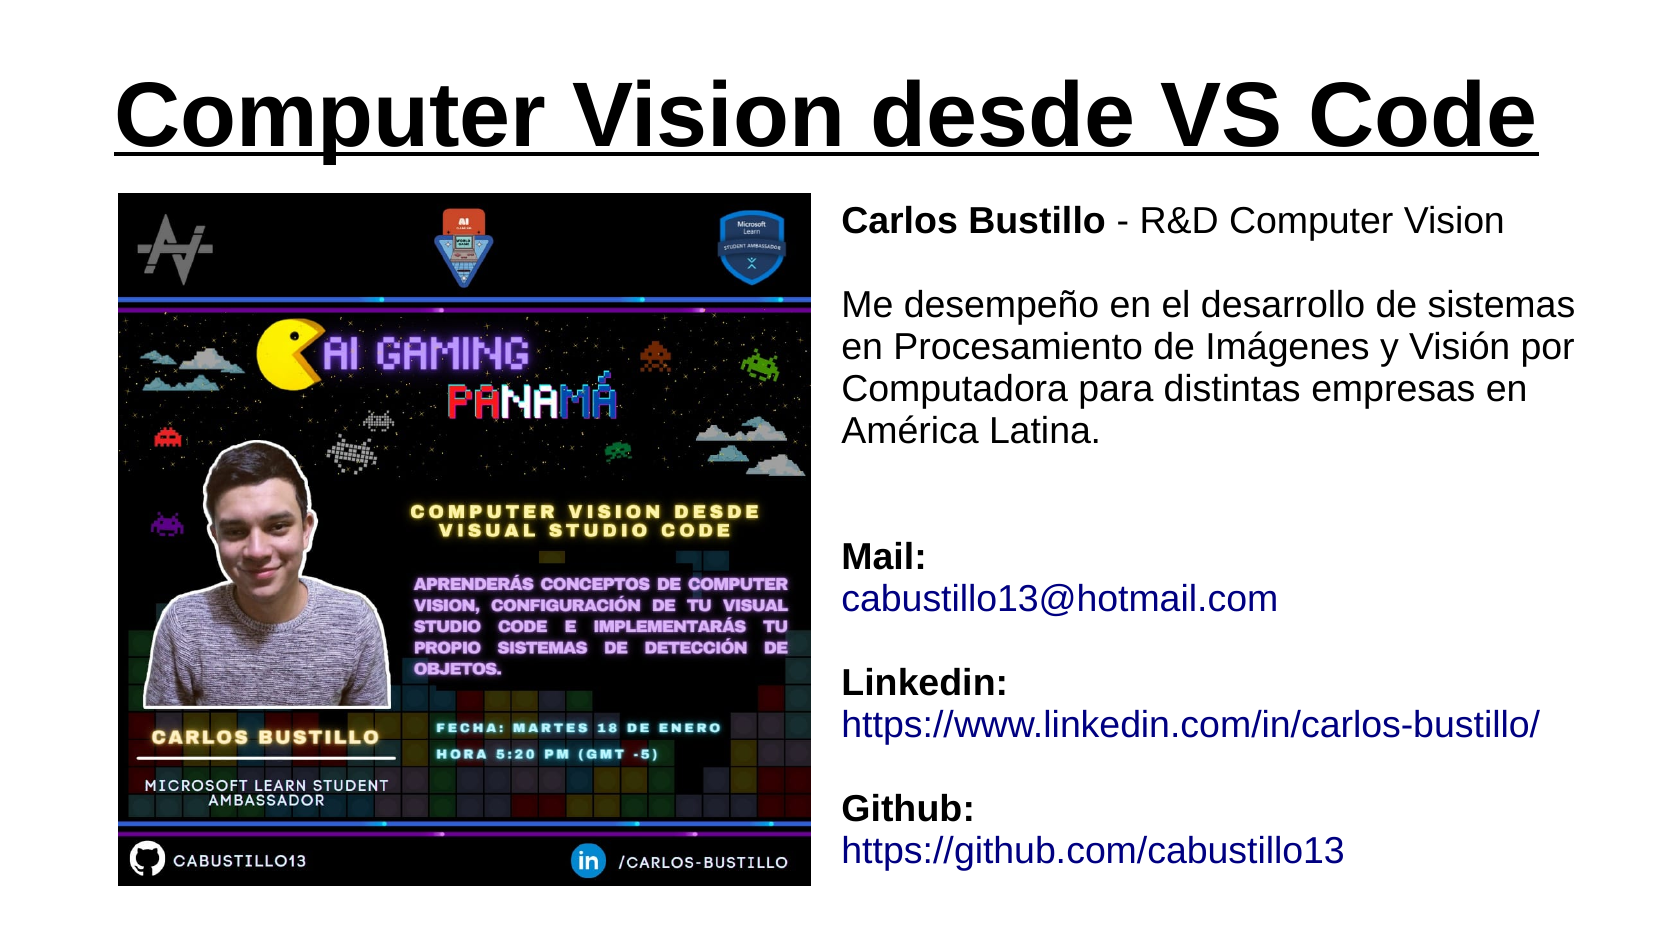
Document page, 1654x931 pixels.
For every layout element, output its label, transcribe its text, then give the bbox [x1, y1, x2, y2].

picture [118, 193, 811, 886]
text_box Carlos Bustillo - R&D Computer Vision Me desempeño en el desarrollo de sistemas en Procesamiento de Imágenes y Visión por Computadora para distintas empresas en América Latina. Mail: cabustillo13@hotmail.com Linkedin: https://www.linkedin.com/in/carlos-bustillo/ Github: https://github.com/cabustillo13 [826, 192, 1595, 921]
title Computer Vision desde VS Code [82, 37, 1571, 193]
